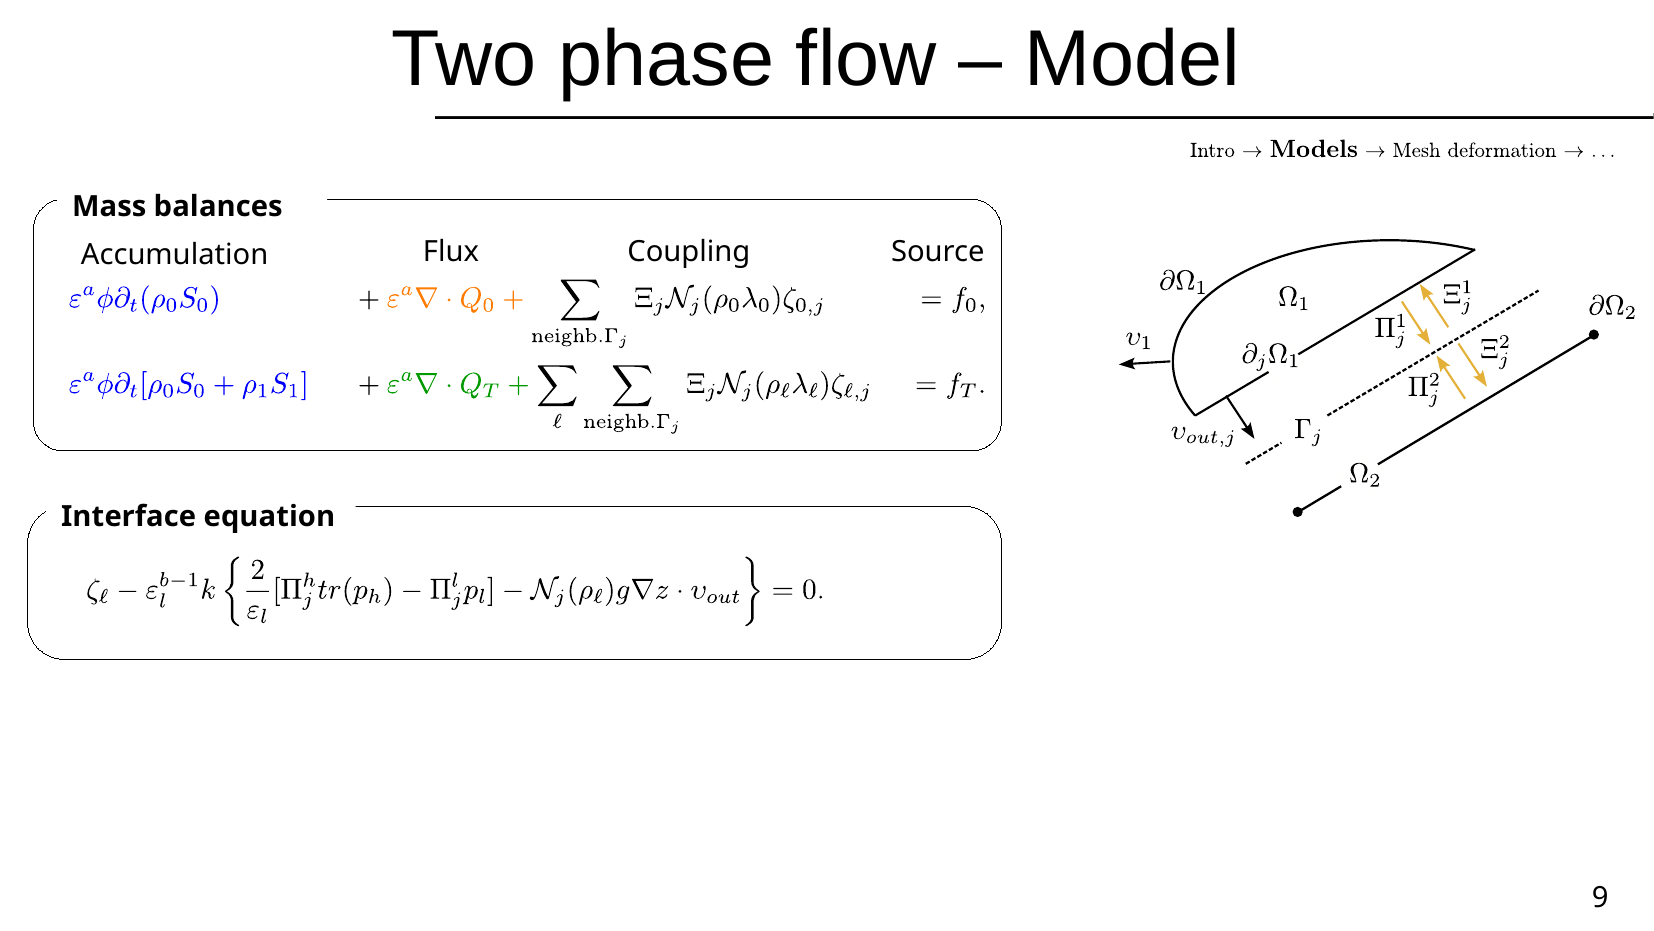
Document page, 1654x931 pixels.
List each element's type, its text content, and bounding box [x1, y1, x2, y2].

picture [85, 556, 823, 627]
text_box Mass balances [57, 178, 328, 233]
picture [1118, 239, 1637, 518]
picture [1190, 139, 1614, 158]
text_box Interface equation [46, 487, 356, 543]
text_box Coupling [612, 222, 868, 276]
title Two phase flow – Model [0, 0, 1654, 117]
text_box Accumulation [66, 233, 272, 280]
text_box Source [876, 222, 1002, 284]
text_box Flux [408, 222, 538, 277]
picture [68, 279, 984, 434]
